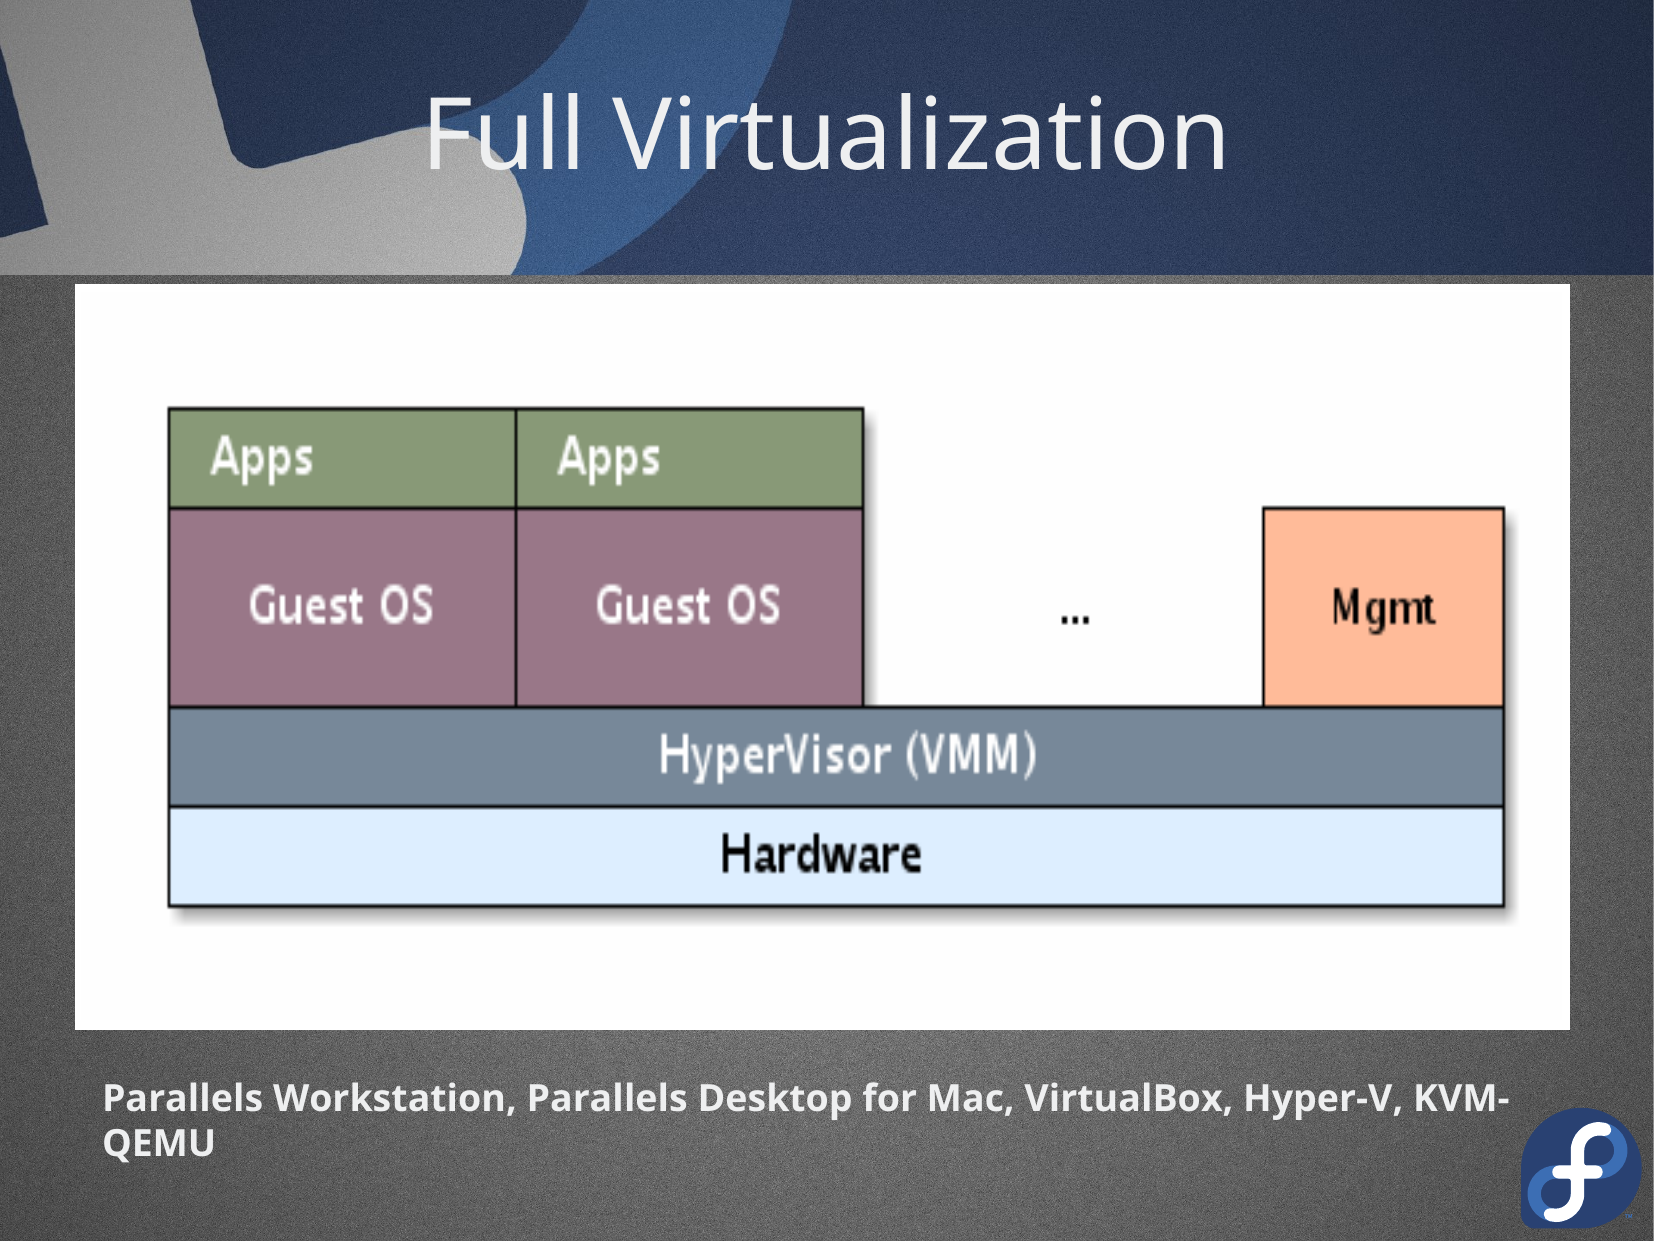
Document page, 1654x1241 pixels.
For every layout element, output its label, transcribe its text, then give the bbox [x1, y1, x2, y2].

text_box Full Virtualization [88, 29, 1565, 237]
picture [0, 0, 1654, 1241]
text_box Parallels Workstation, Parallels Desktop for Mac, VirtualBox, Hyper-V, KVM-QEMU [68, 1016, 1546, 1224]
